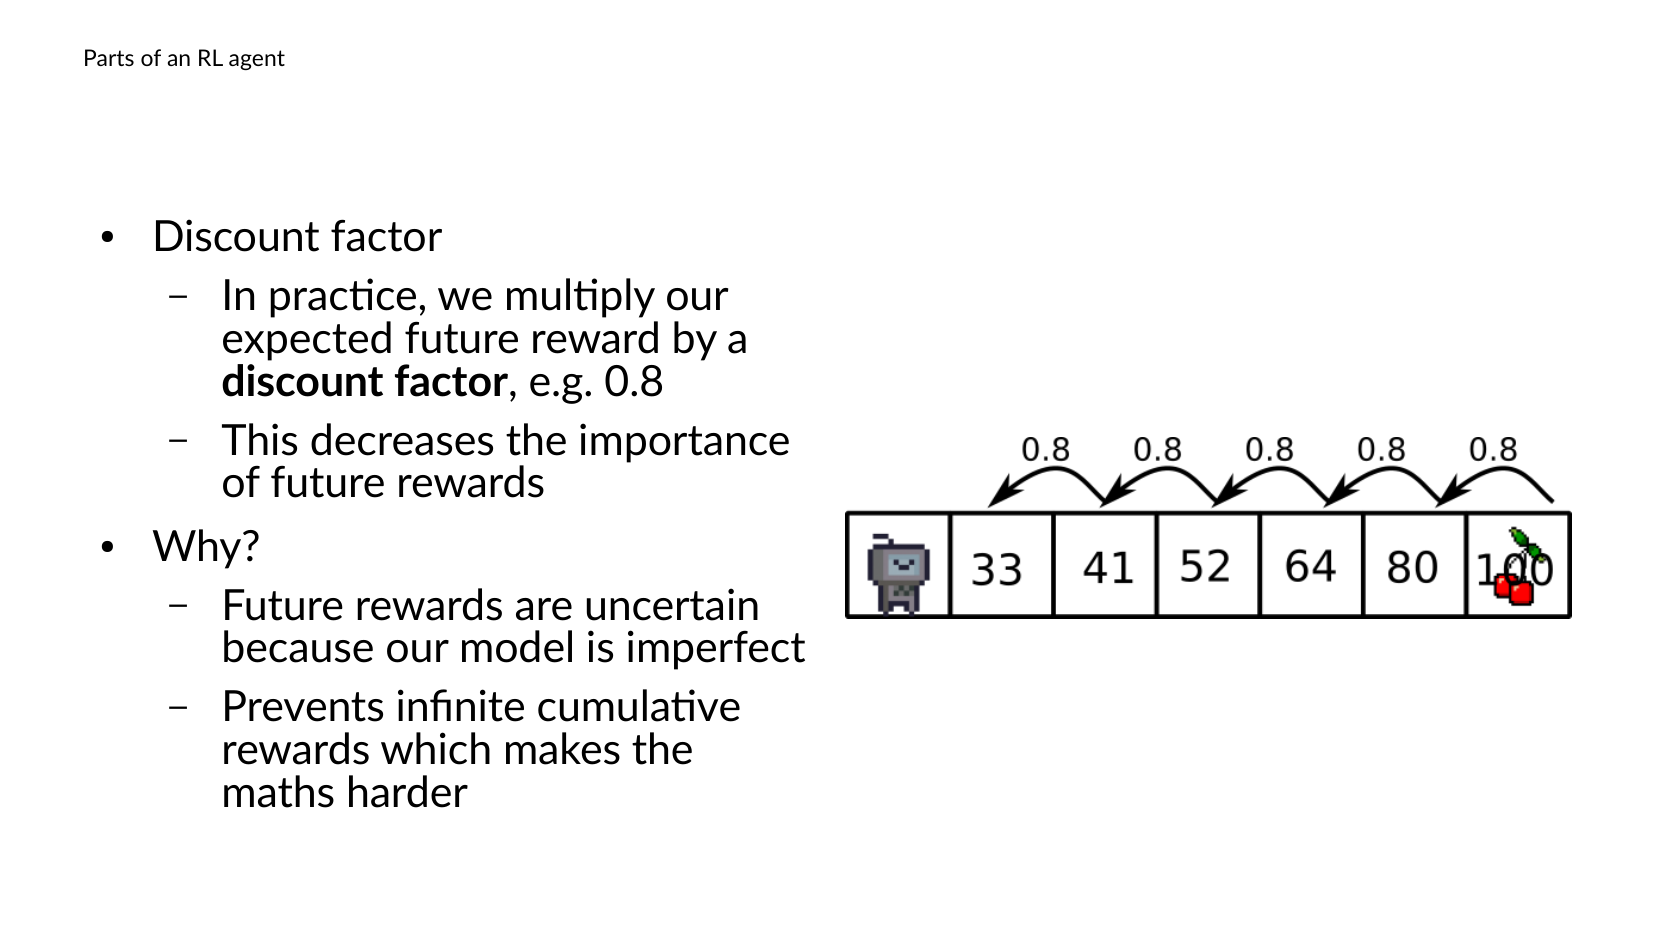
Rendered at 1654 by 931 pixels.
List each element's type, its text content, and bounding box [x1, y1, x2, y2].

picture [845, 419, 1572, 636]
title Parts of an RL agent [83, 0, 1571, 119]
list Discount factor In practice, we multiply our expected future reward by a discount factor, e.g. 0.8 This decreases the importance of future rewards Why? Future rewards are uncertain because our model is imperfect Prevents infinite cumulative rewards which makes the maths harder [82, 217, 809, 839]
